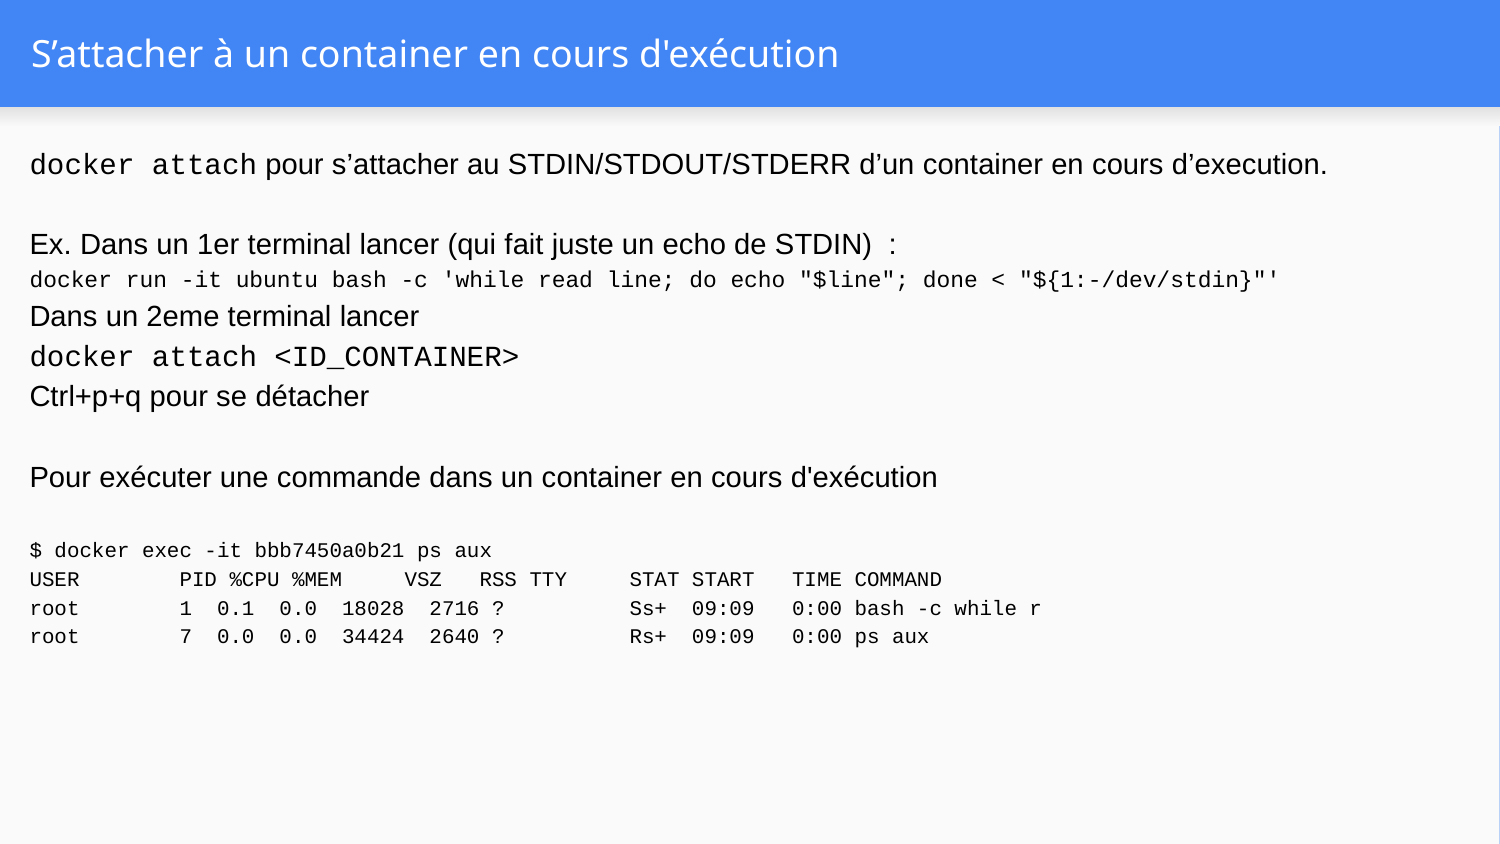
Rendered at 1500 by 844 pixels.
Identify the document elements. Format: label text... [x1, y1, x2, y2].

text_box docker attach pour s’attacher au STDIN/STDOUT/STDERR d’un container en cours d’execution. Ex. Dans un 1er terminal lancer (qui fait juste un echo de STDIN) : docker run -it ubuntu bash -c 'while read line; do echo "$line"; done < "${1:-/dev/stdin}"' Dans un 2eme terminal lancer docker attach <ID_CONTAINER> Ctrl+p+q pour se détacher Pour exécuter une commande dans un container en cours d'exécution $ docker exec -it bbb7450a0b21 ps aux USER PID %CPU %MEM VSZ RSS TTY STAT START TIME COMMAND root 1 0.1 0.0 18028 2716 ? Ss+ 09:09 0:00 bash -c while r root 7 0.0 0.0 34424 2640 ? Rs+ 09:09 0:00 ps aux [14, 125, 1489, 831]
title S’attacher à un container en cours d'exécution [16, 2, 1464, 102]
